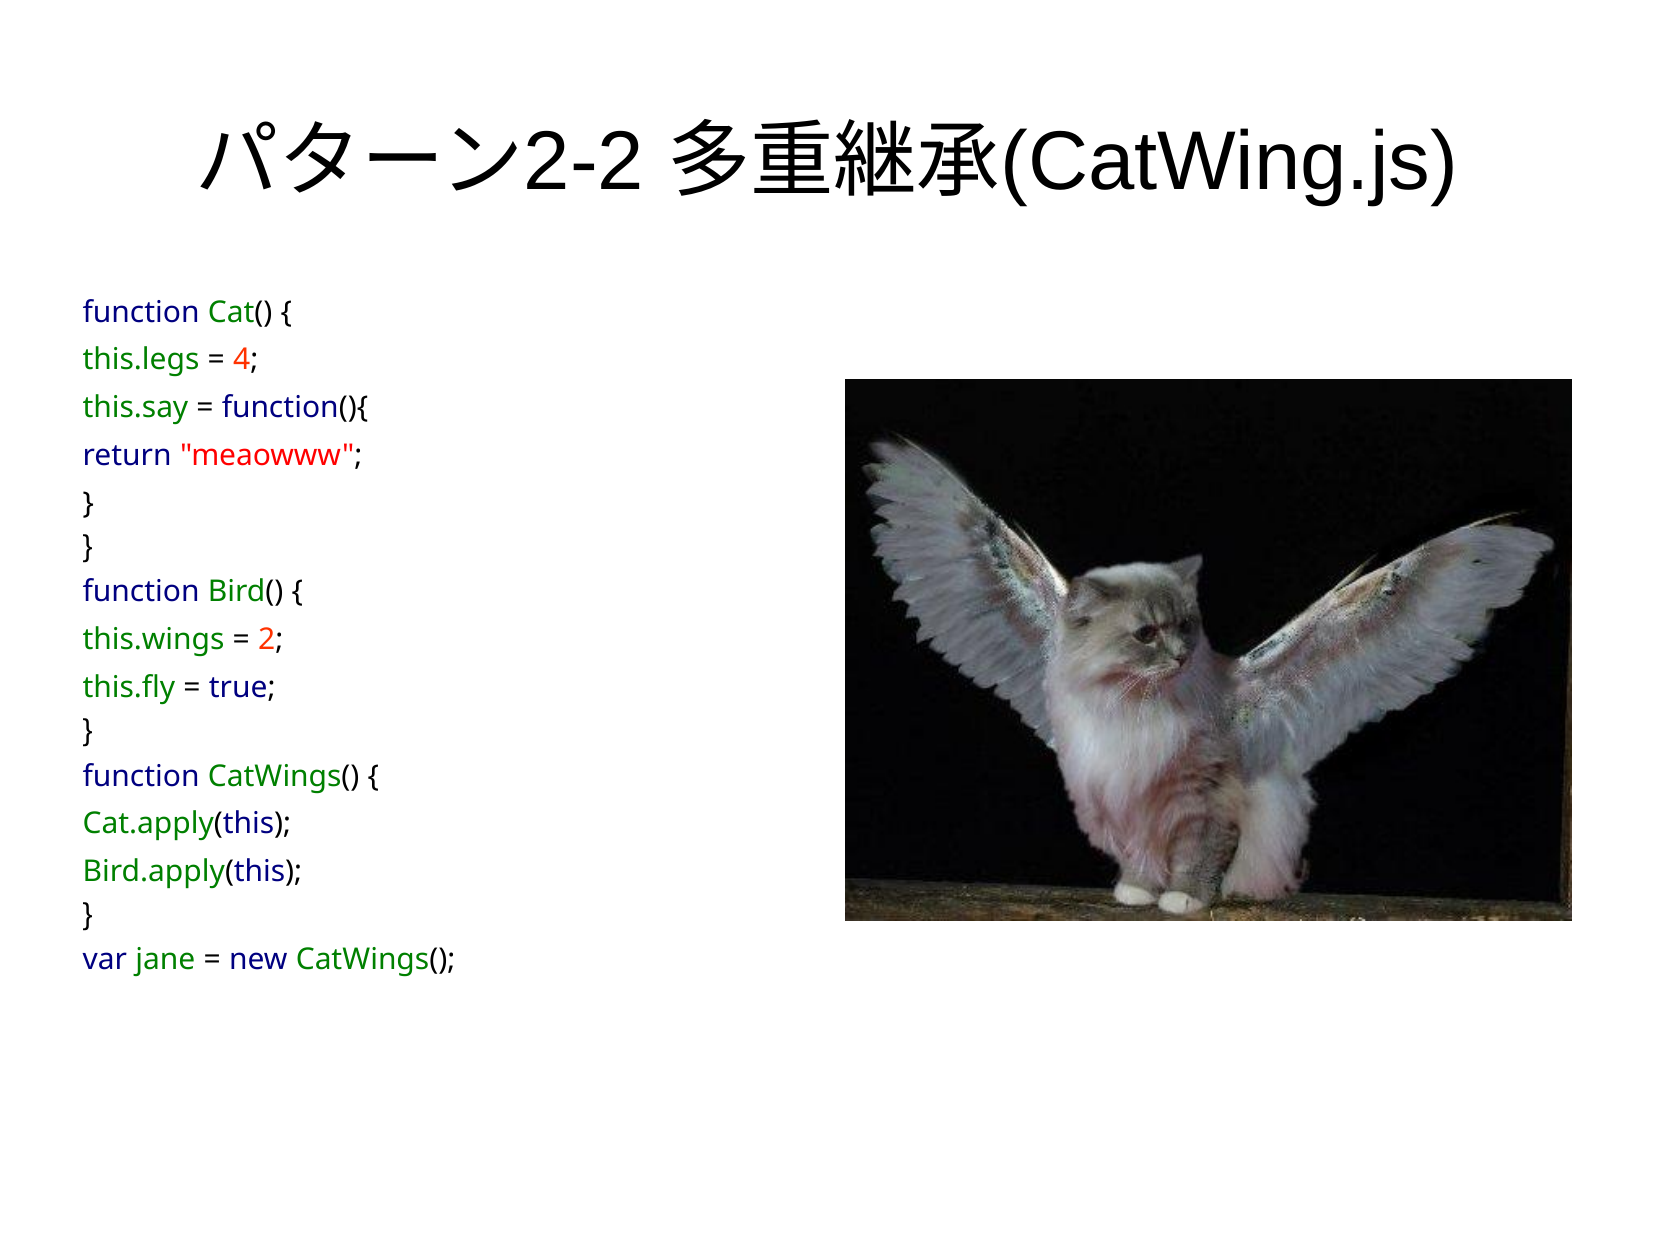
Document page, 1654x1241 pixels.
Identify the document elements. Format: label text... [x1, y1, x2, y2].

picture [845, 379, 1572, 921]
list function Cat() { this.legs = 4; this.say = function(){ return "meaowww"; } } function Bird() { this.wings = 2; this.fly = true; } function CatWings() { Cat.apply(this); Bird.apply(this); } var jane = new CatWings(); [82, 290, 809, 1010]
title パターン2-2 多重継承(CatWing.js) [82, 49, 1571, 257]
